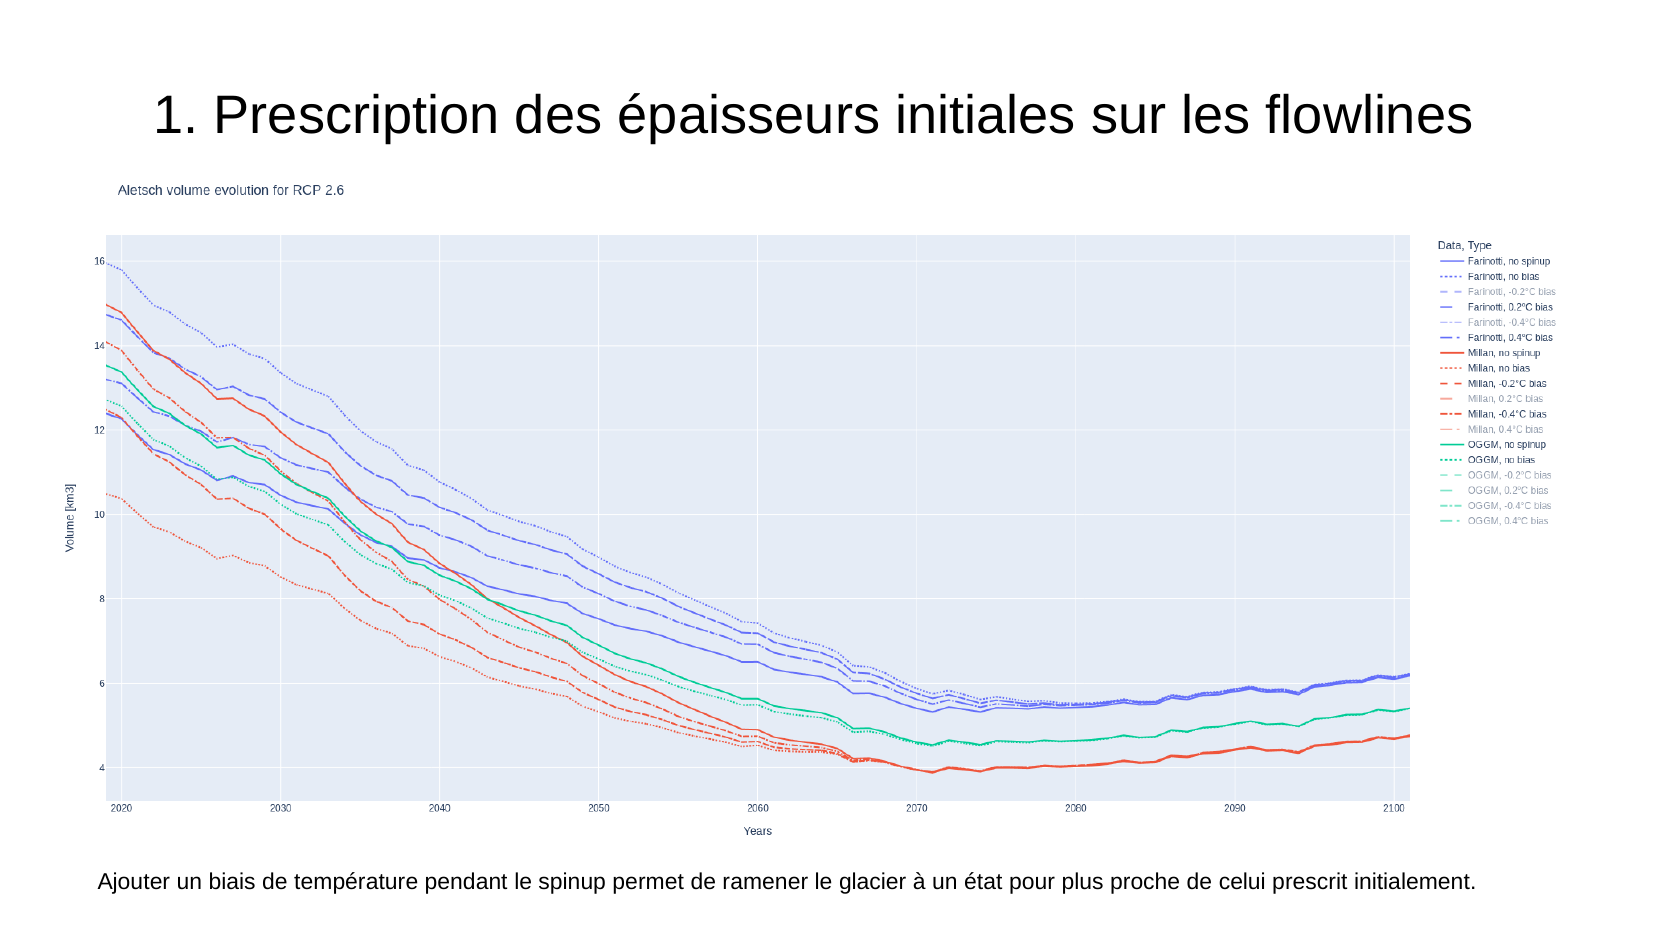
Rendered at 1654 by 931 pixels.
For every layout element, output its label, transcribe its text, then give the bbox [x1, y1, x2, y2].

text_box Ajouter un biais de température pendant le spinup permet de ramener le glacier à un état pour plus proche de celui prescrit initialement. [82, 861, 1530, 931]
picture [41, 154, 1571, 865]
title 1. Prescription des épaisseurs initiales sur les flowlines [82, 37, 1571, 154]
